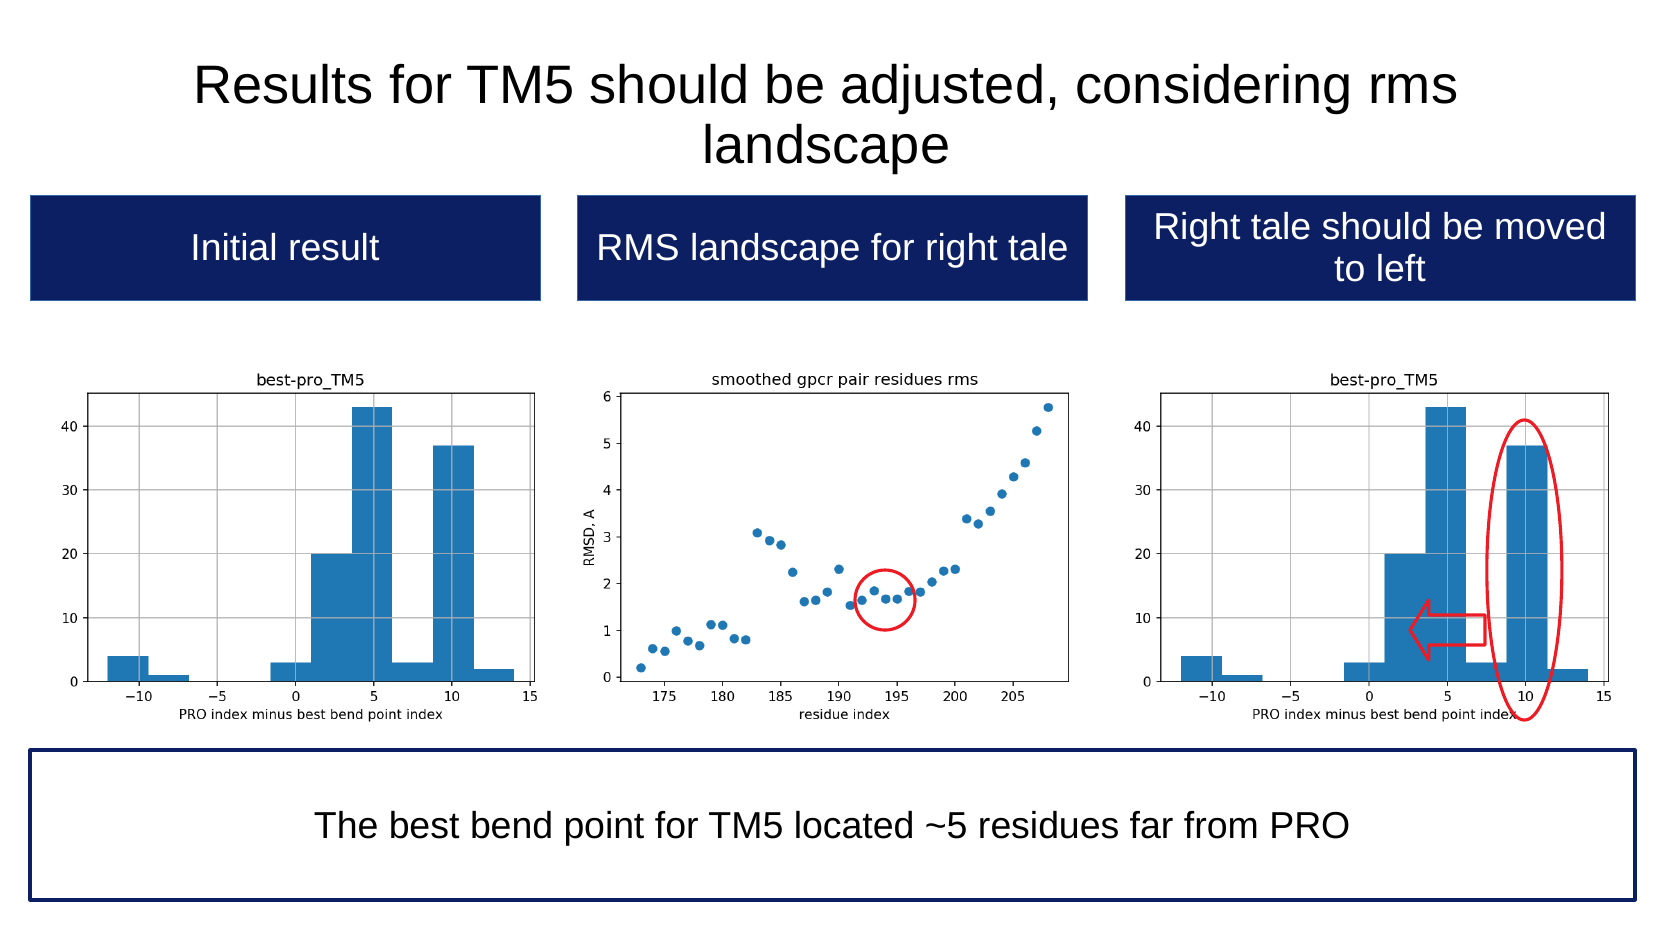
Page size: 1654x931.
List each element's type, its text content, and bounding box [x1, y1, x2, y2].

text_box RMS landscape for right tale [577, 195, 1088, 301]
text_box Initial result [30, 195, 541, 301]
text_box [1486, 419, 1562, 721]
text_box [855, 570, 916, 631]
text_box [1410, 600, 1486, 661]
picture [15, 347, 1654, 729]
title Results for TM5 should be adjusted, considering rms landscape [82, 37, 1571, 193]
text_box Right tale should be moved to left [1125, 195, 1636, 301]
text_box The best bend point for TM5 located ~5 residues far from PRO [30, 750, 1636, 901]
